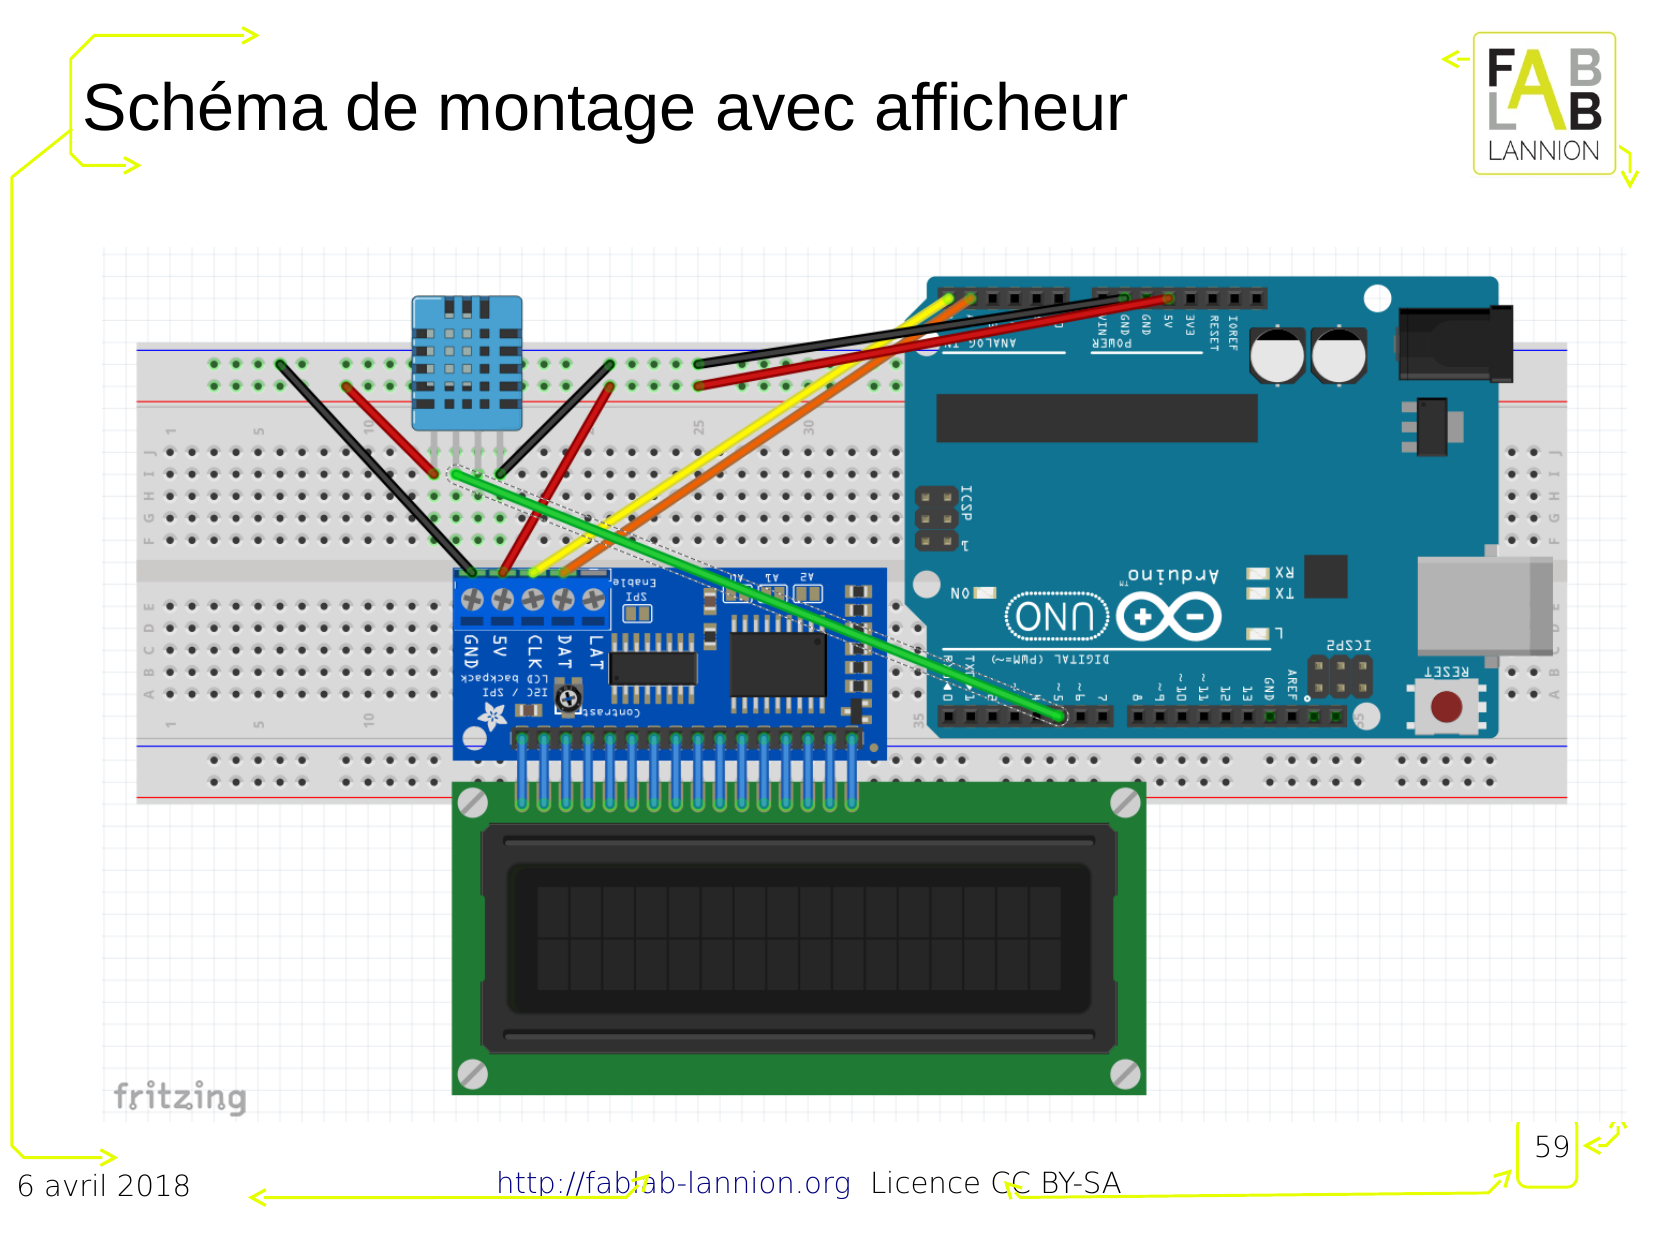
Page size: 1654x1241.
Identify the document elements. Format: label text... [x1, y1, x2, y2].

picture [1470, 29, 1619, 178]
picture [102, 247, 1627, 1123]
title Schéma de montage avec afficheur [82, 49, 1441, 166]
